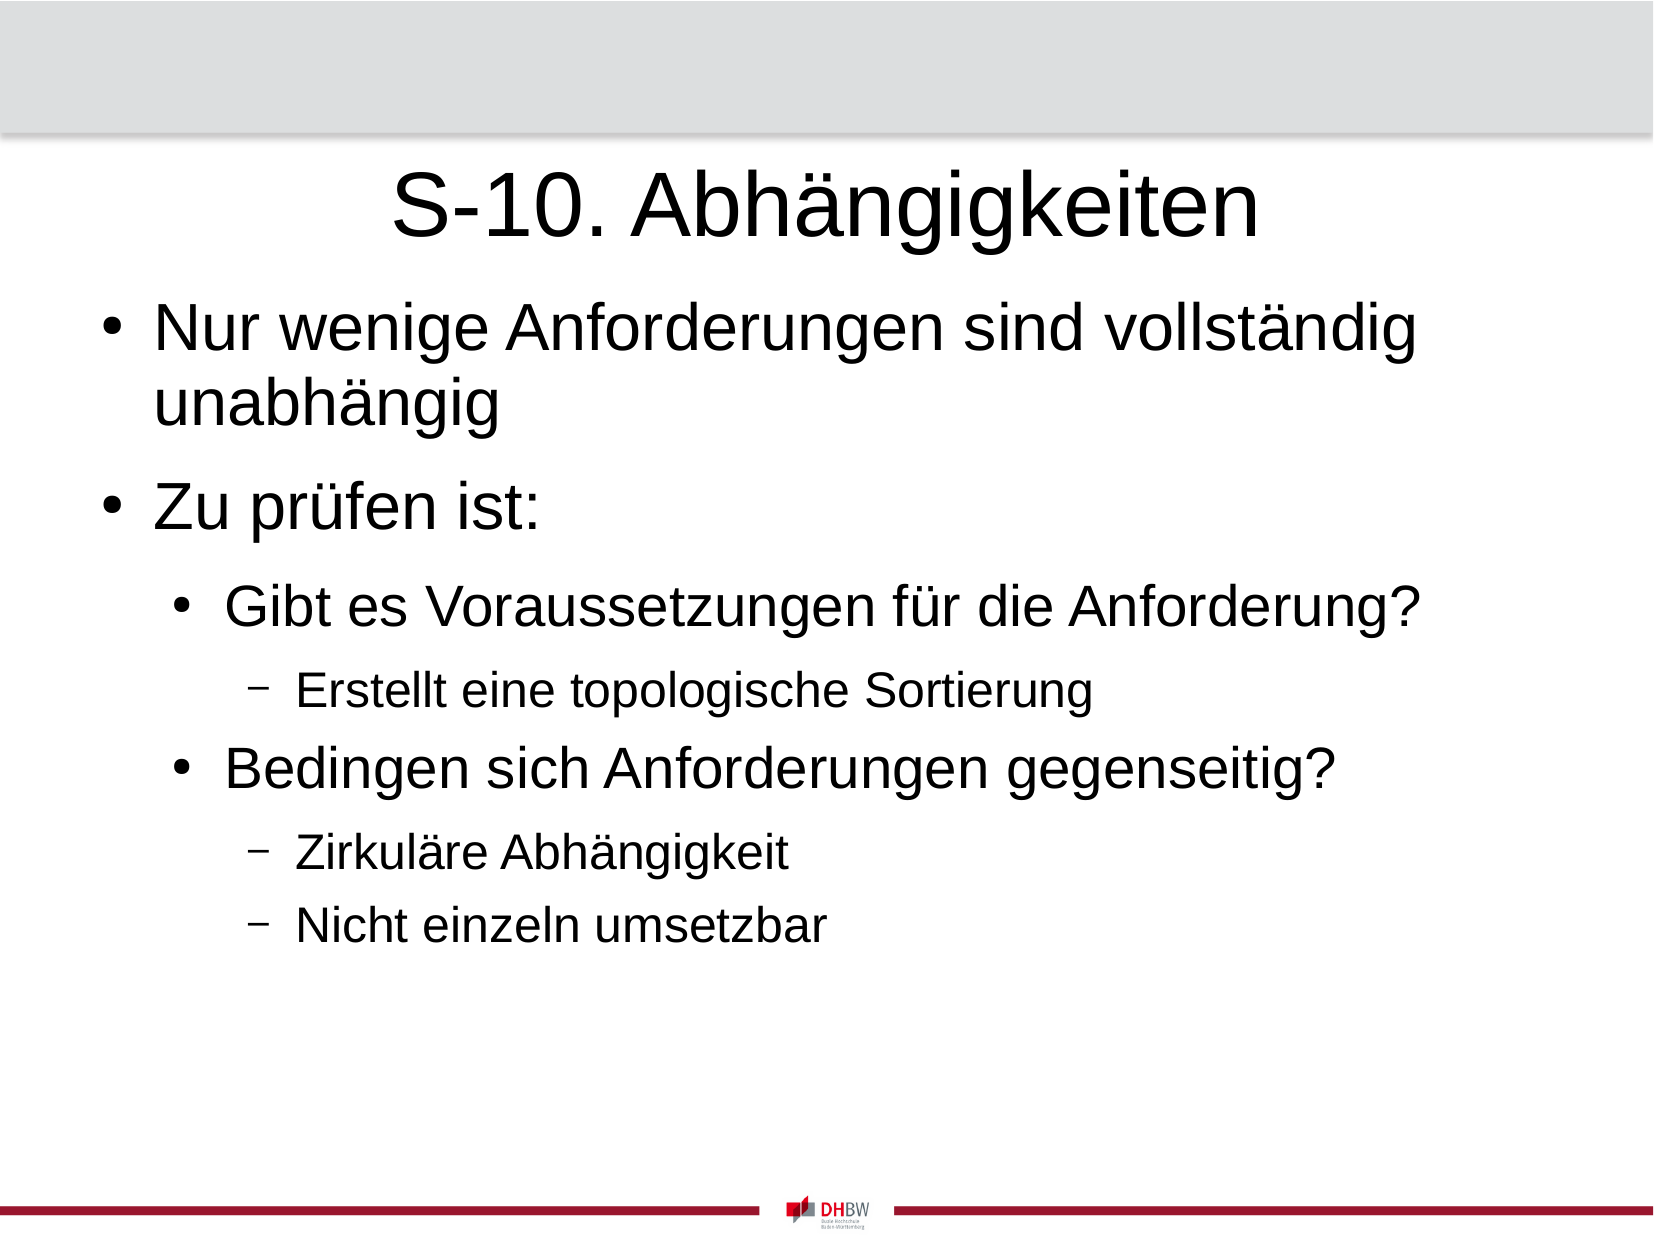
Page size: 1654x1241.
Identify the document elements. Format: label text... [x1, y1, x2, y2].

picture [0, 1, 1654, 1237]
list Nur wenige Anforderungen sind vollständig unabhängig Zu prüfen ist: Gibt es Voraussetzungen für die Anforderung? Erstellt eine topologische Sortierung Bedingen sich Anforderungen gegenseitig? Zirkuläre Abhängigkeit Nicht einzeln umsetzbar [82, 290, 1571, 1010]
title S-10. Abhängigkeiten [82, 147, 1571, 257]
